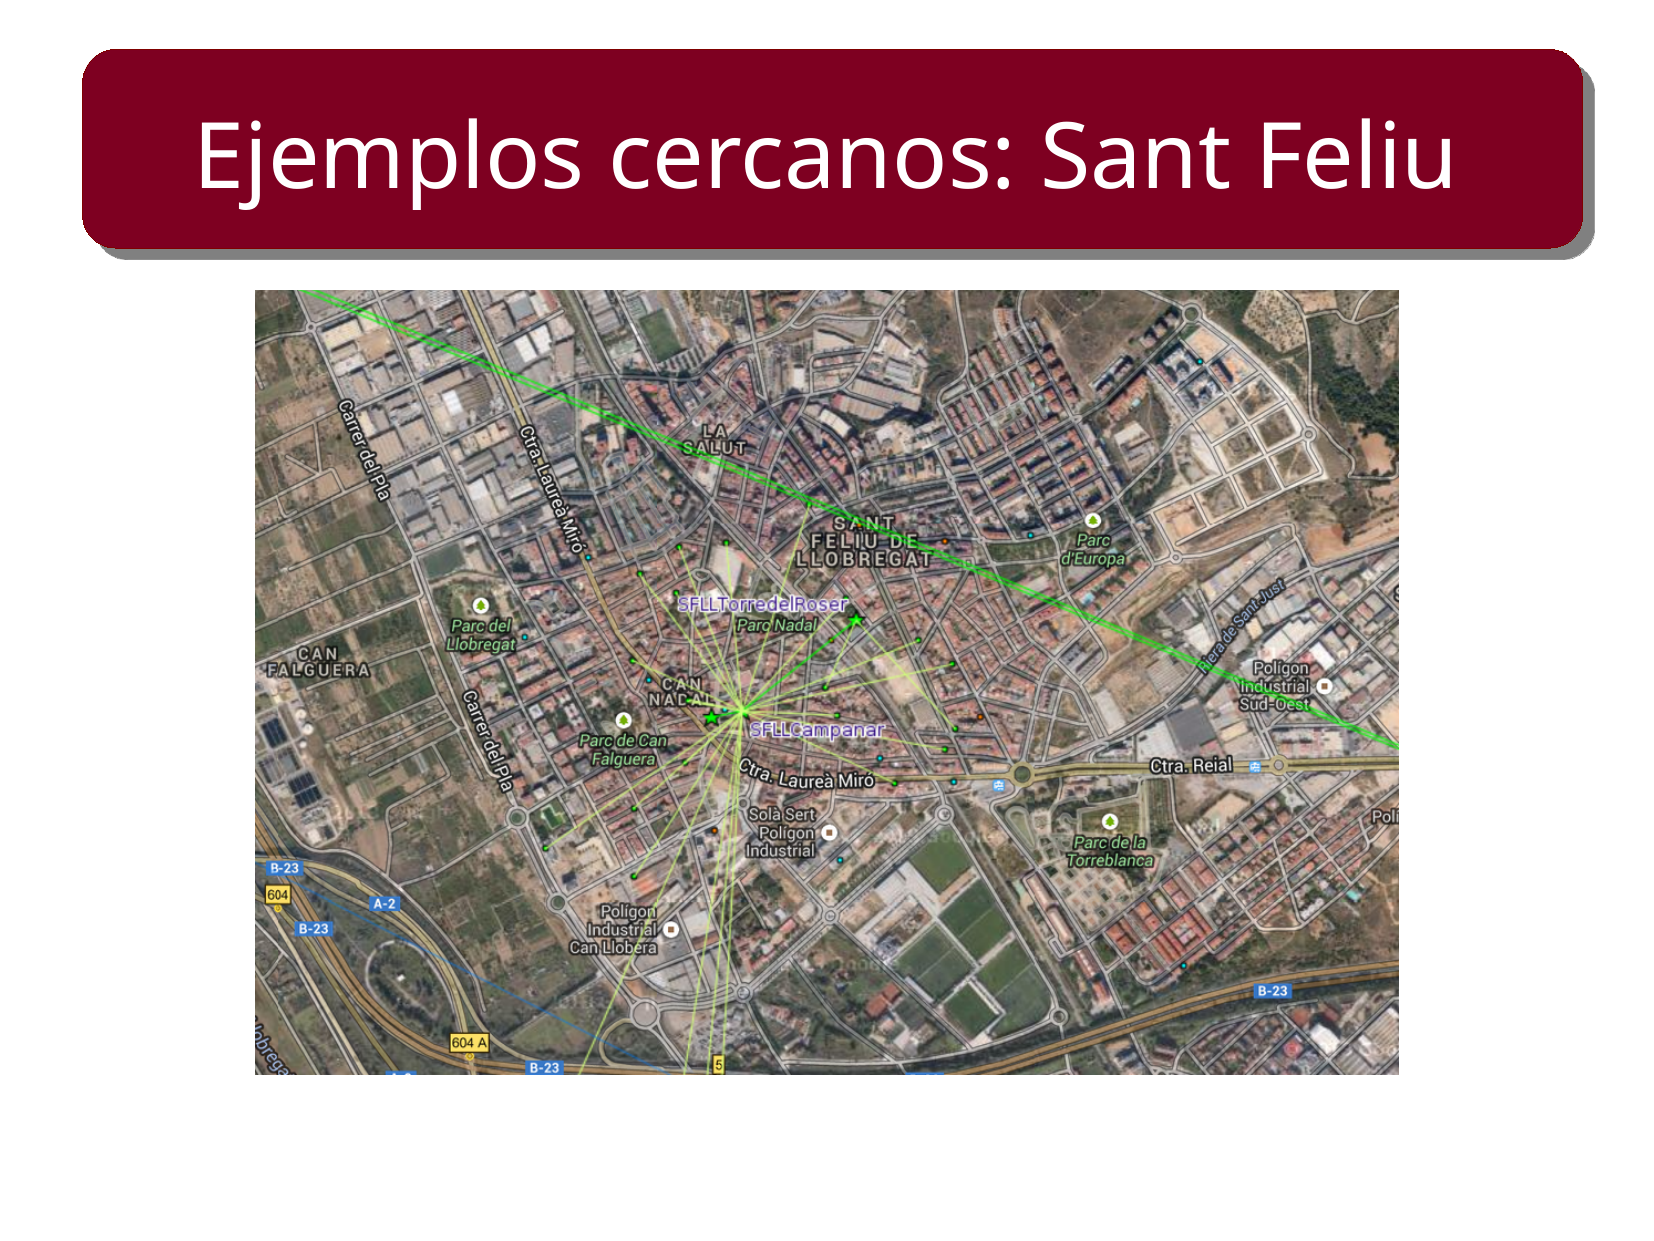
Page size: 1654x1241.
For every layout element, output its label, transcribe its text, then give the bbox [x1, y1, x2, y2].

picture [255, 290, 1399, 1075]
title Ejemplos cercanos: Sant Feliu [82, 49, 1571, 257]
